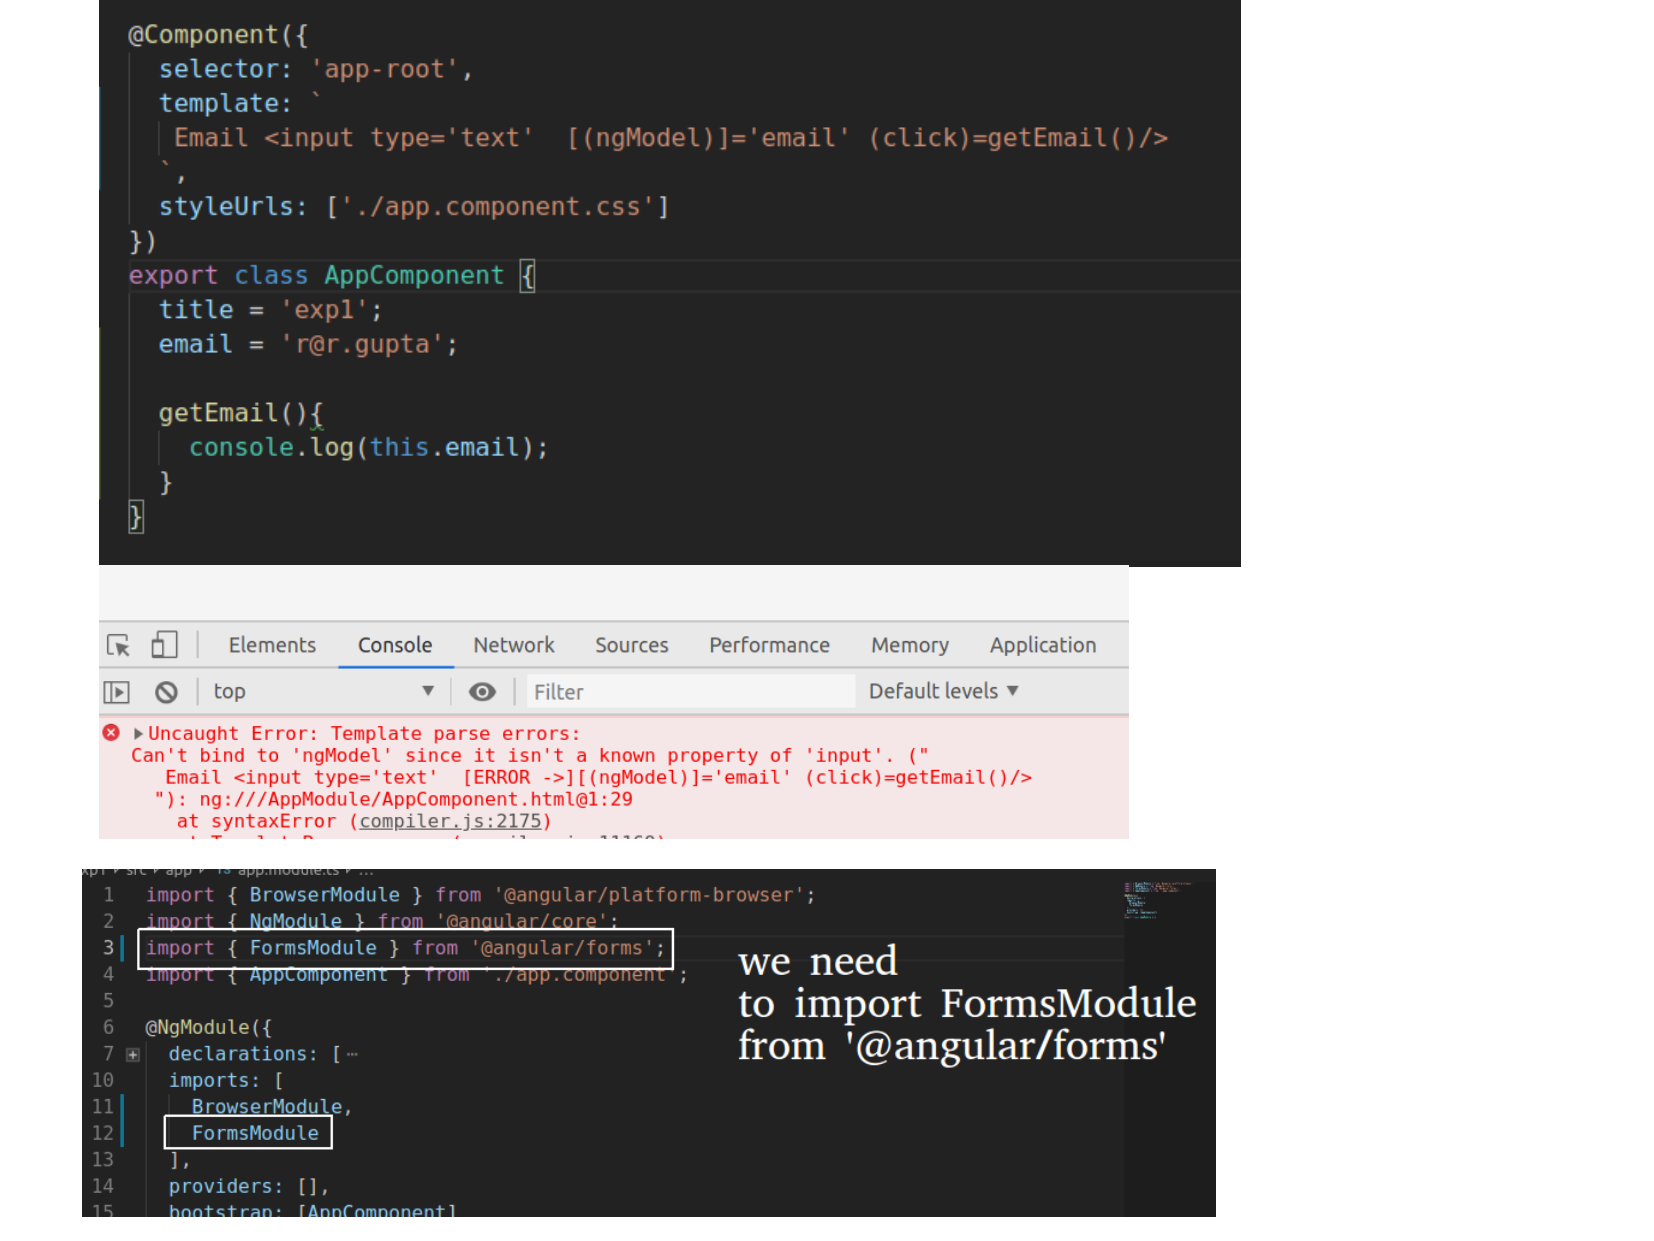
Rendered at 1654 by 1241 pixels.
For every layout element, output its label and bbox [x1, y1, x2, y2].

picture [82, 869, 1216, 1217]
picture [99, 0, 1241, 839]
